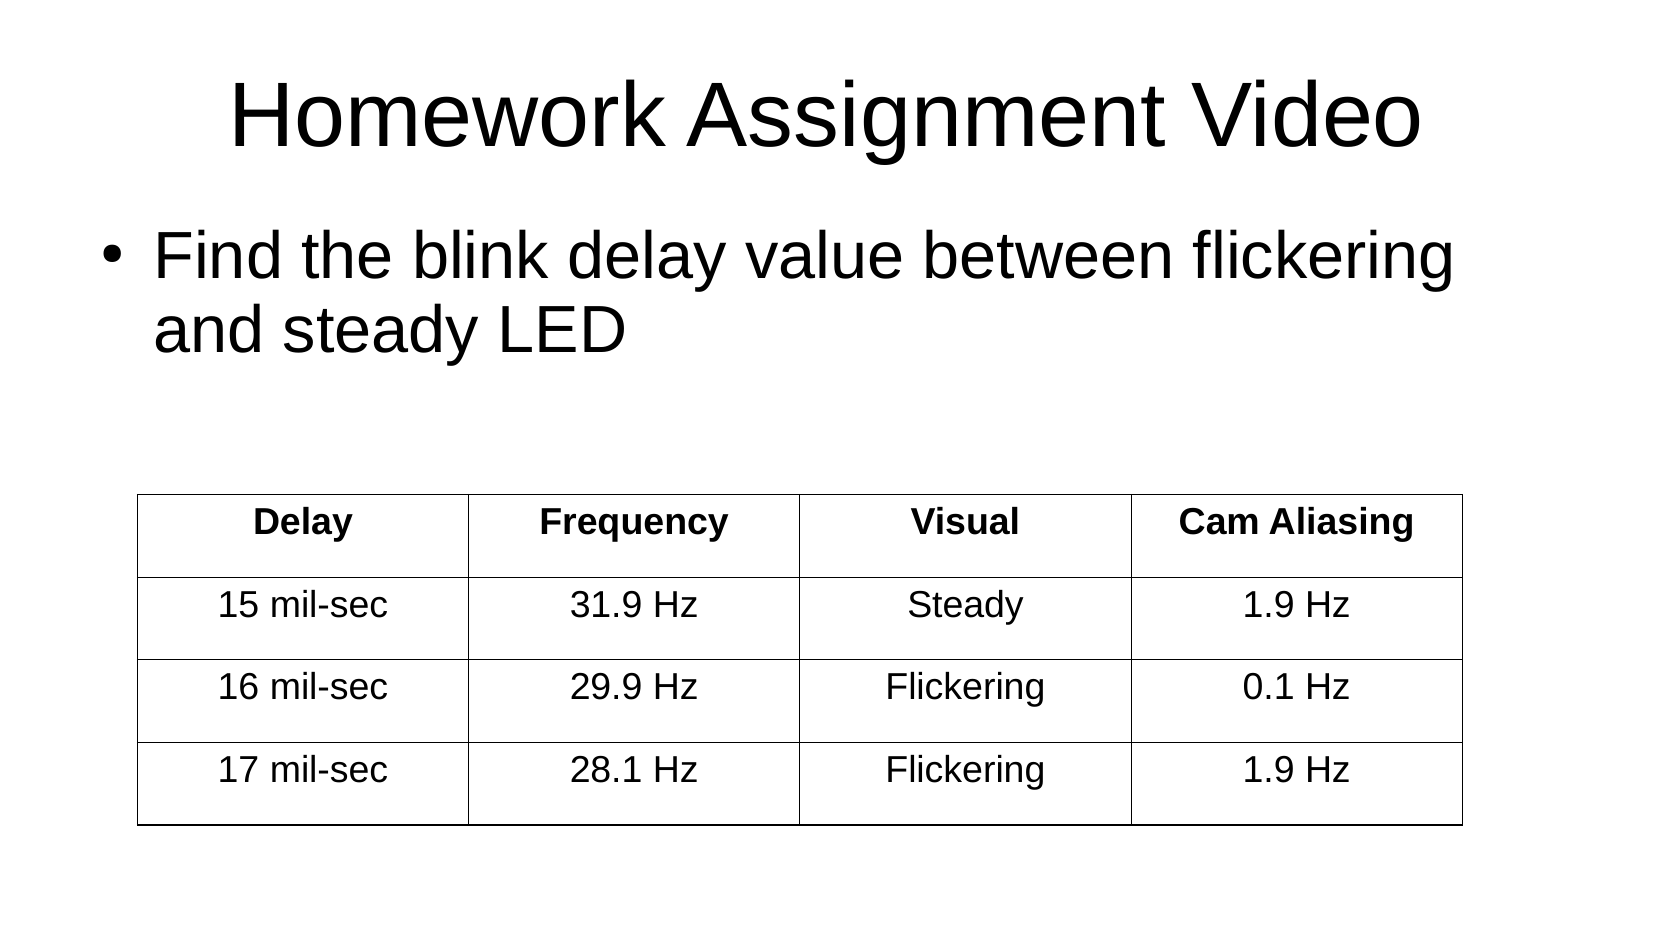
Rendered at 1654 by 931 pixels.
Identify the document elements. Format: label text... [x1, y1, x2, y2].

table_header Frequency [469, 495, 799, 577]
table_cell Flickering [800, 660, 1131, 742]
table_header Cam Aliasing [1132, 495, 1462, 577]
table_cell 1.9 Hz [1132, 578, 1462, 659]
table_cell 15 mil-sec [138, 578, 468, 659]
table_cell 28.1 Hz [469, 743, 799, 824]
table_cell 17 mil-sec [138, 743, 468, 824]
table_cell 29.9 Hz [469, 660, 799, 742]
table_cell 16 mil-sec [138, 660, 468, 742]
table_header Visual [800, 495, 1131, 577]
table_header Delay [138, 495, 468, 577]
table_cell Flickering [800, 743, 1131, 824]
table_cell 0.1 Hz [1132, 660, 1462, 742]
table_cell 1.9 Hz [1132, 743, 1462, 824]
table_cell Steady [800, 578, 1131, 659]
list Find the blink delay value between flickering and steady LED [82, 217, 1571, 758]
table_cell 31.9 Hz [469, 578, 799, 659]
title Homework Assignment Video [82, 37, 1571, 193]
